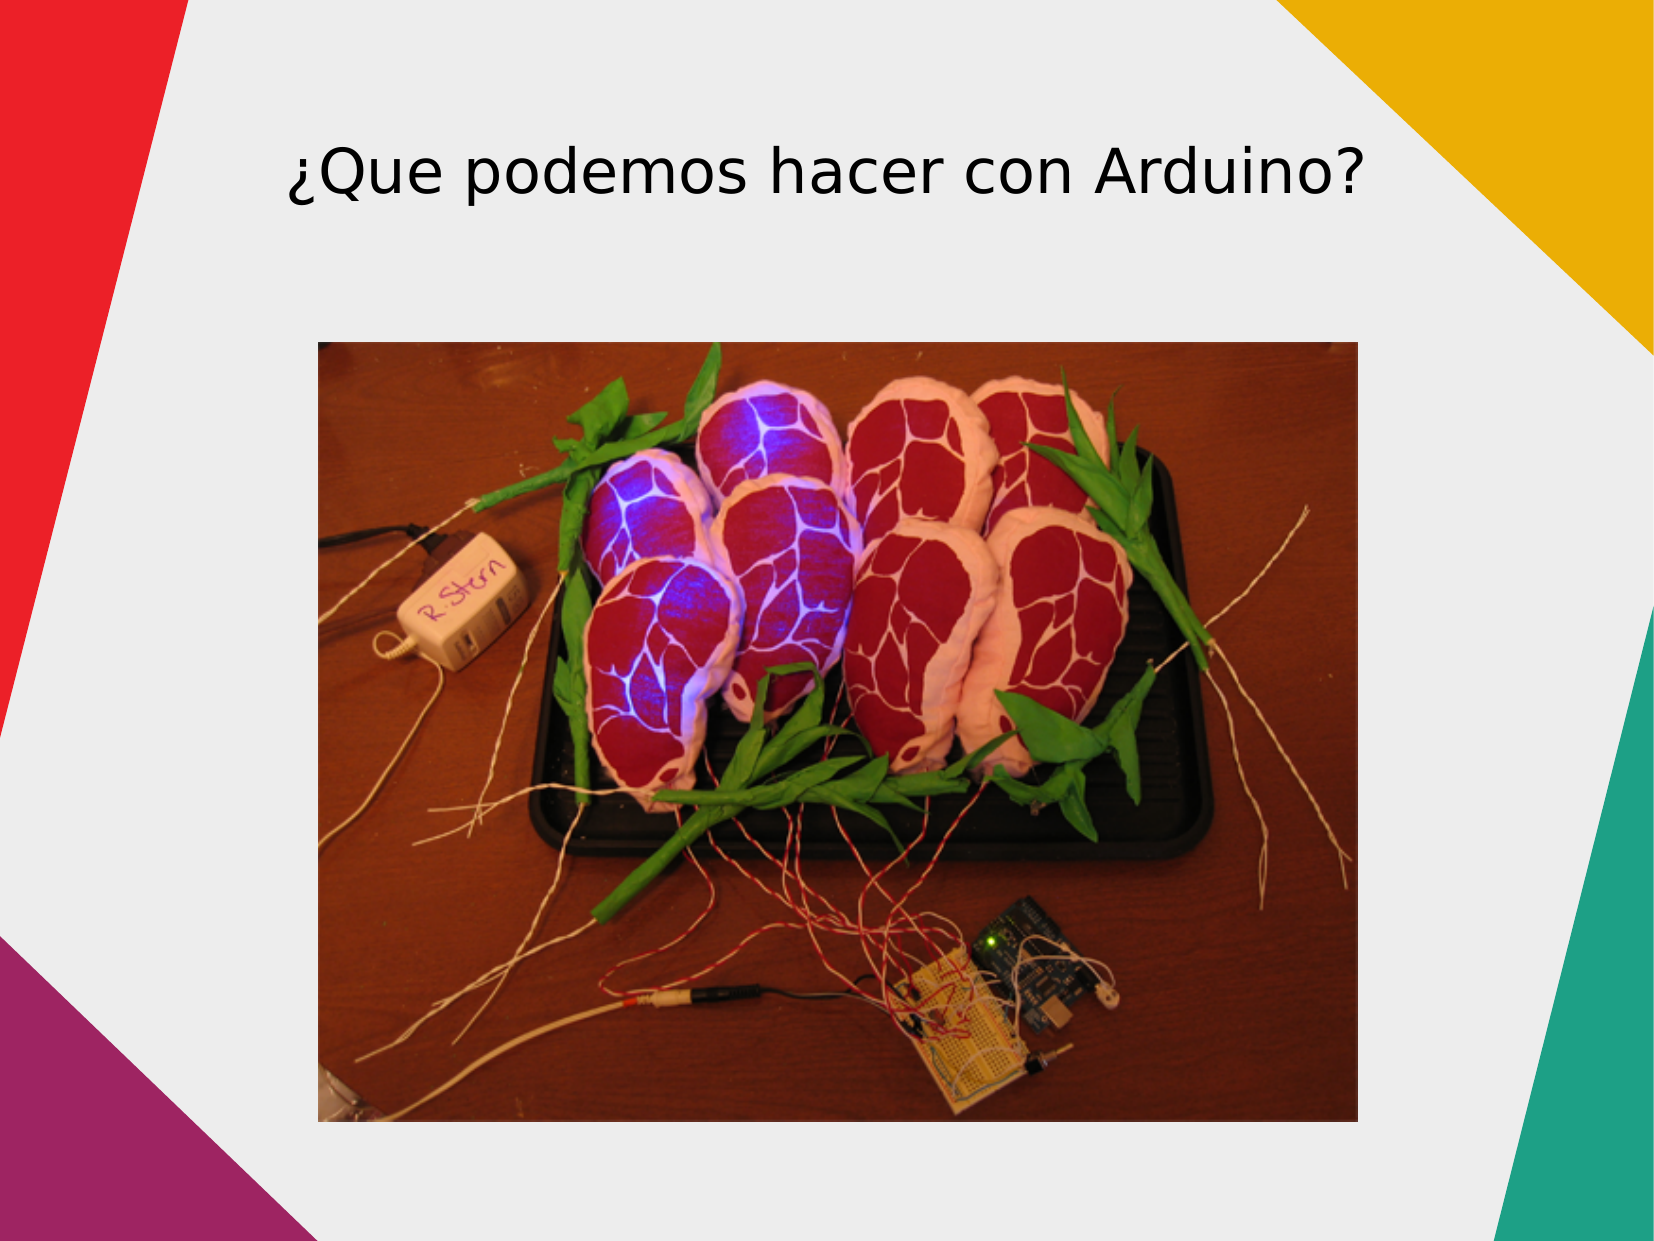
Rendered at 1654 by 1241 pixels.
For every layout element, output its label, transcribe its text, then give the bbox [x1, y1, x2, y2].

picture [318, 342, 1358, 1123]
title ¿Que podemos hacer con Arduino? [114, 73, 1539, 271]
